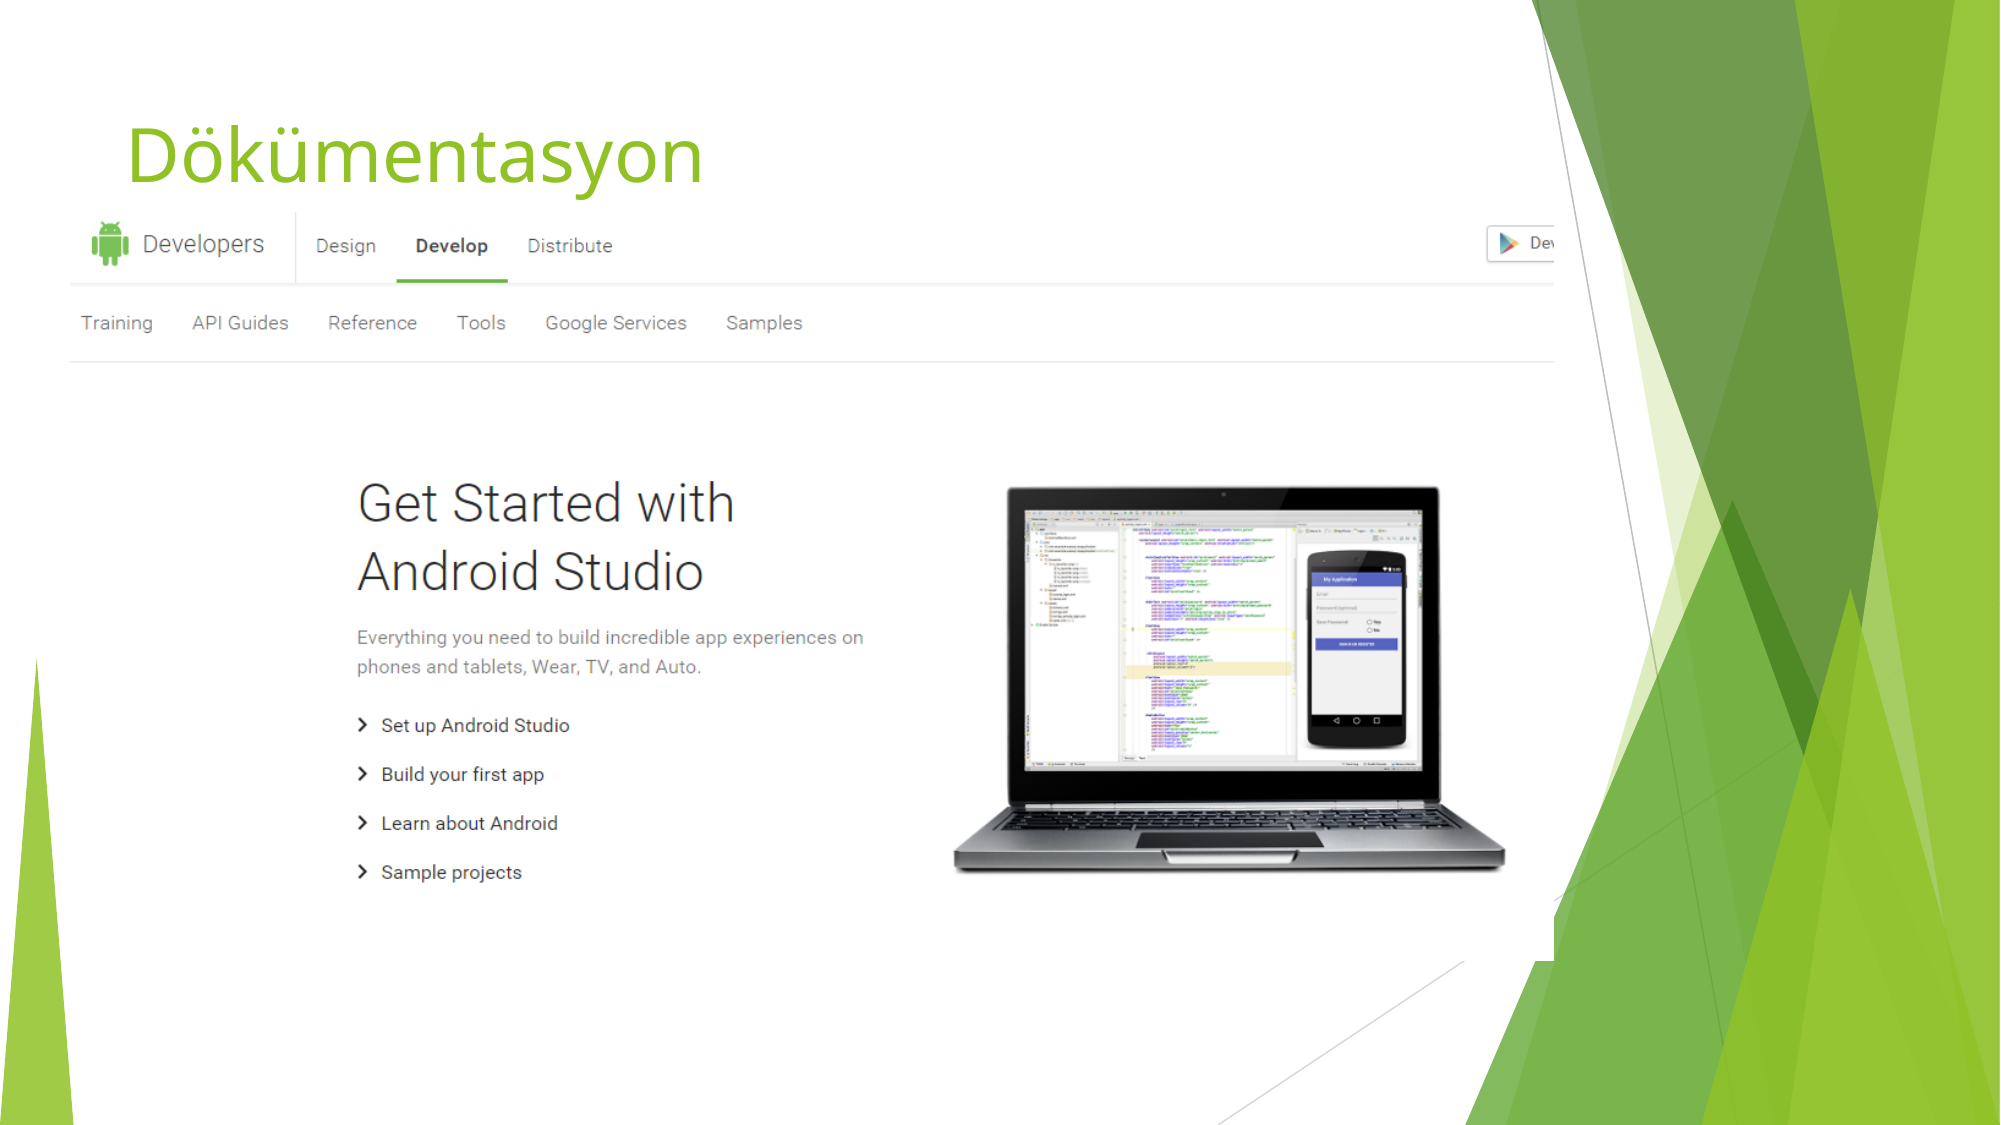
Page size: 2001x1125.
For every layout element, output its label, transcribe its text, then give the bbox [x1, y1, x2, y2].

picture [70, 212, 1554, 961]
title Dökümentasyon [111, 99, 1522, 212]
